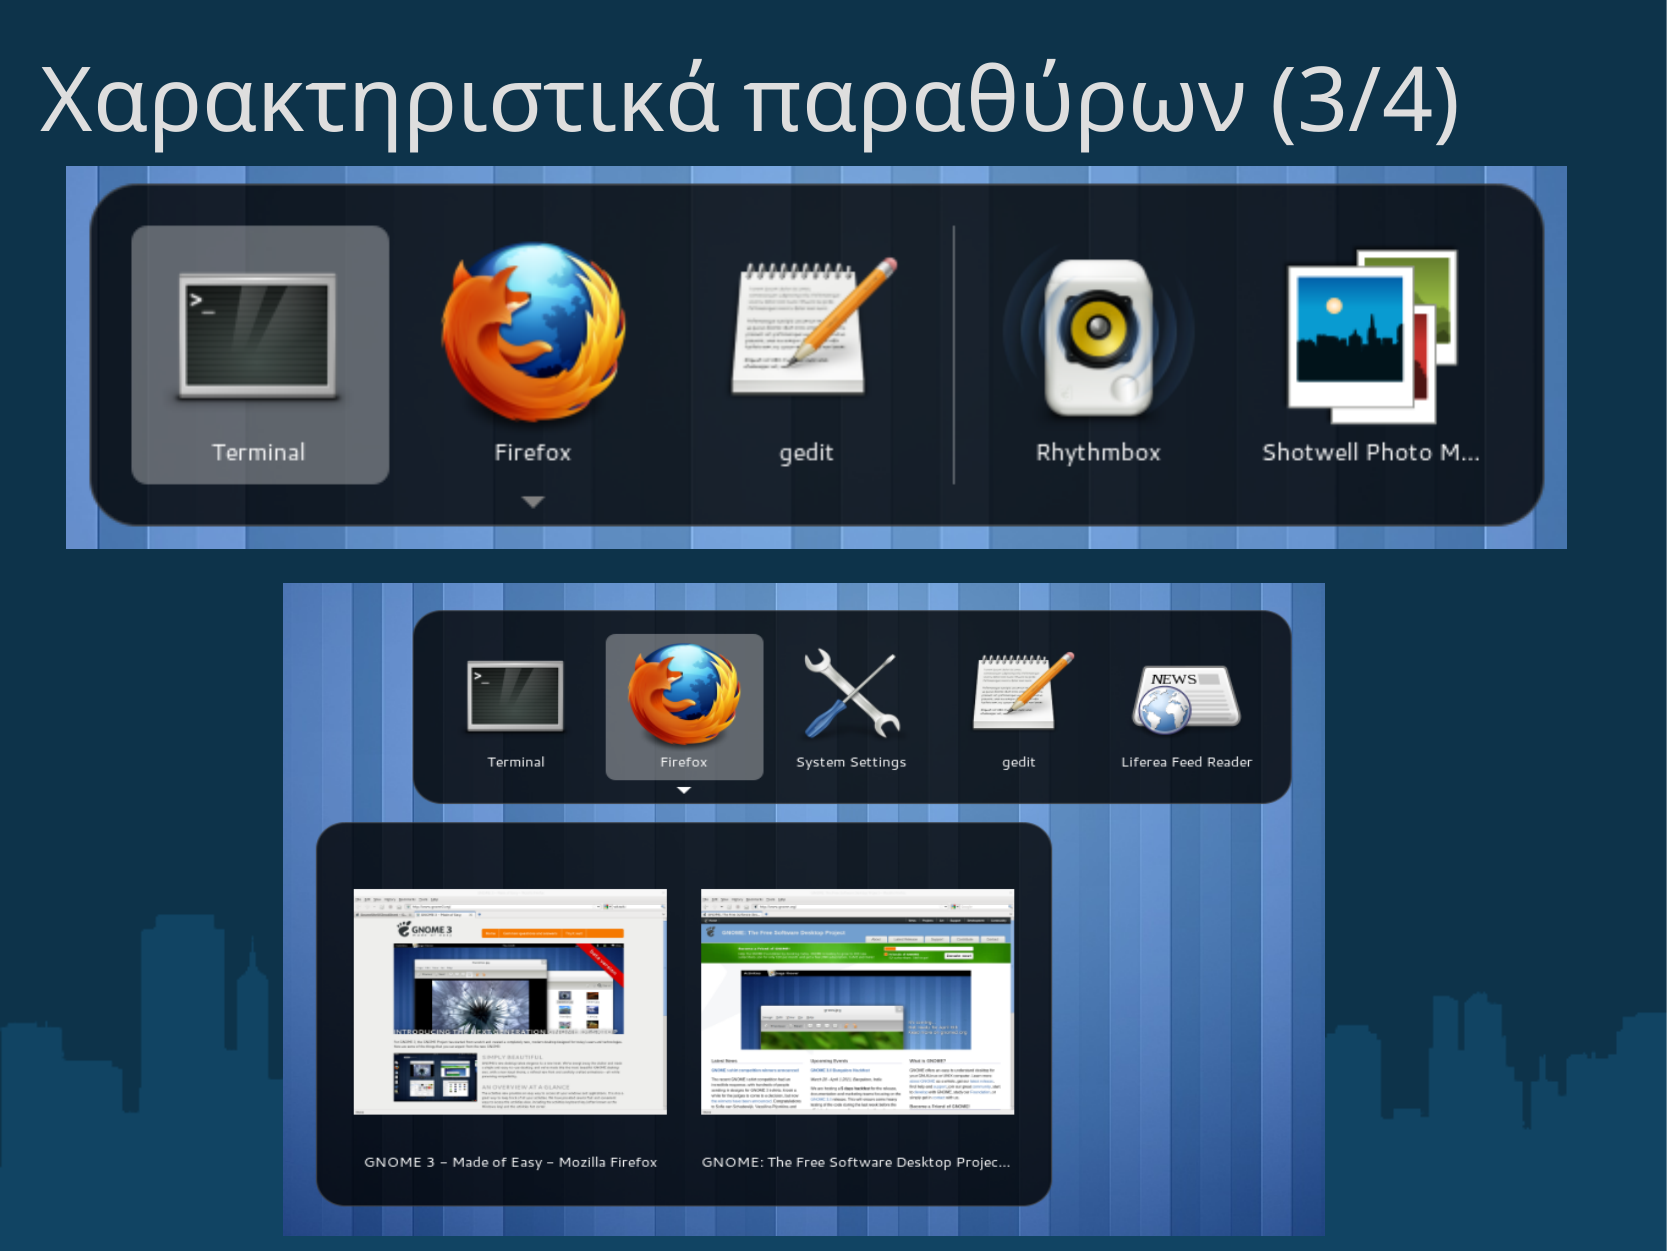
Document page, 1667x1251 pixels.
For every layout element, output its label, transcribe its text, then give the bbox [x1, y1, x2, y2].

title Χαρακτηριστικά παραθύρων (3/4) [40, 50, 1627, 201]
picture [0, 0, 1667, 1251]
